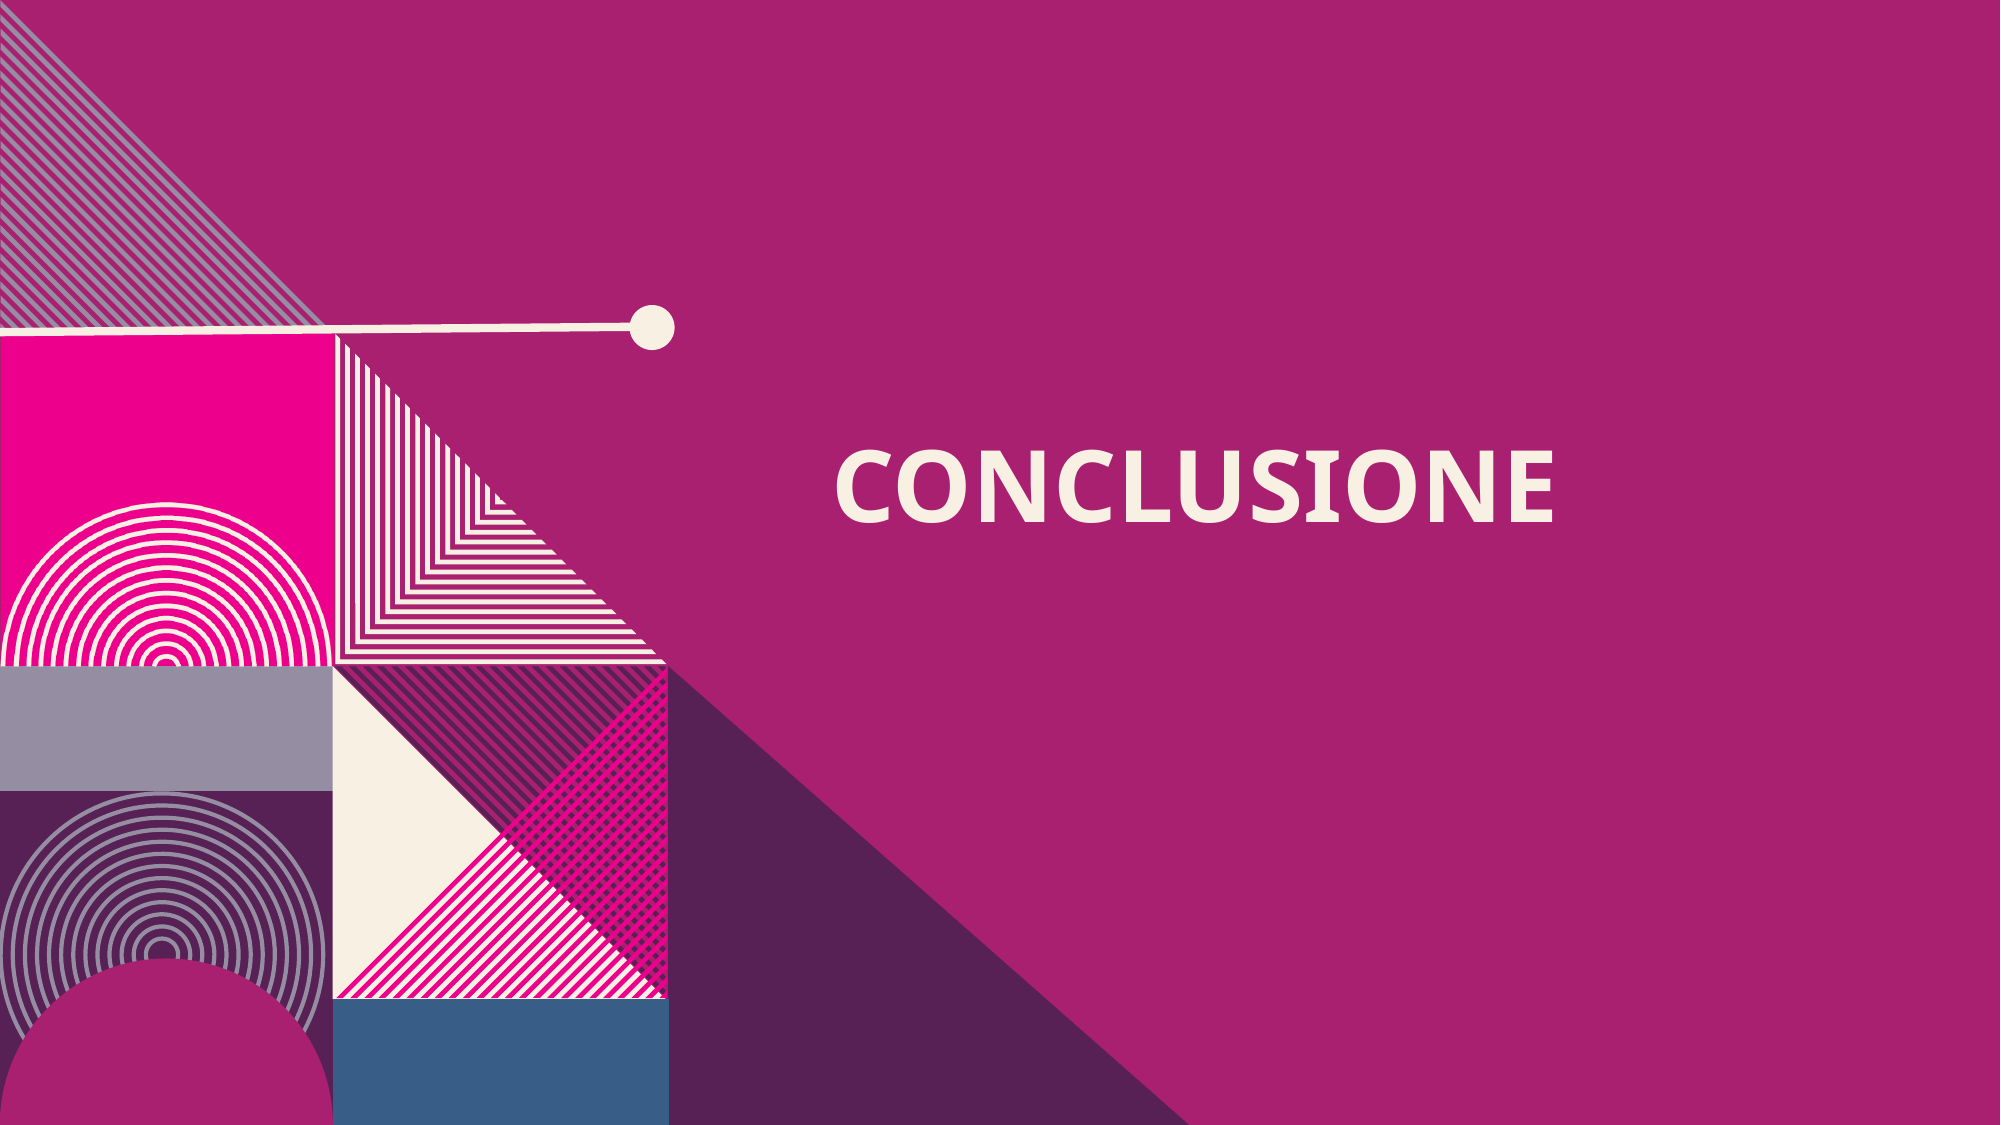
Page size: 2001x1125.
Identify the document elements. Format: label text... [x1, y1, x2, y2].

title CONCLUSIONE [816, 94, 1875, 552]
